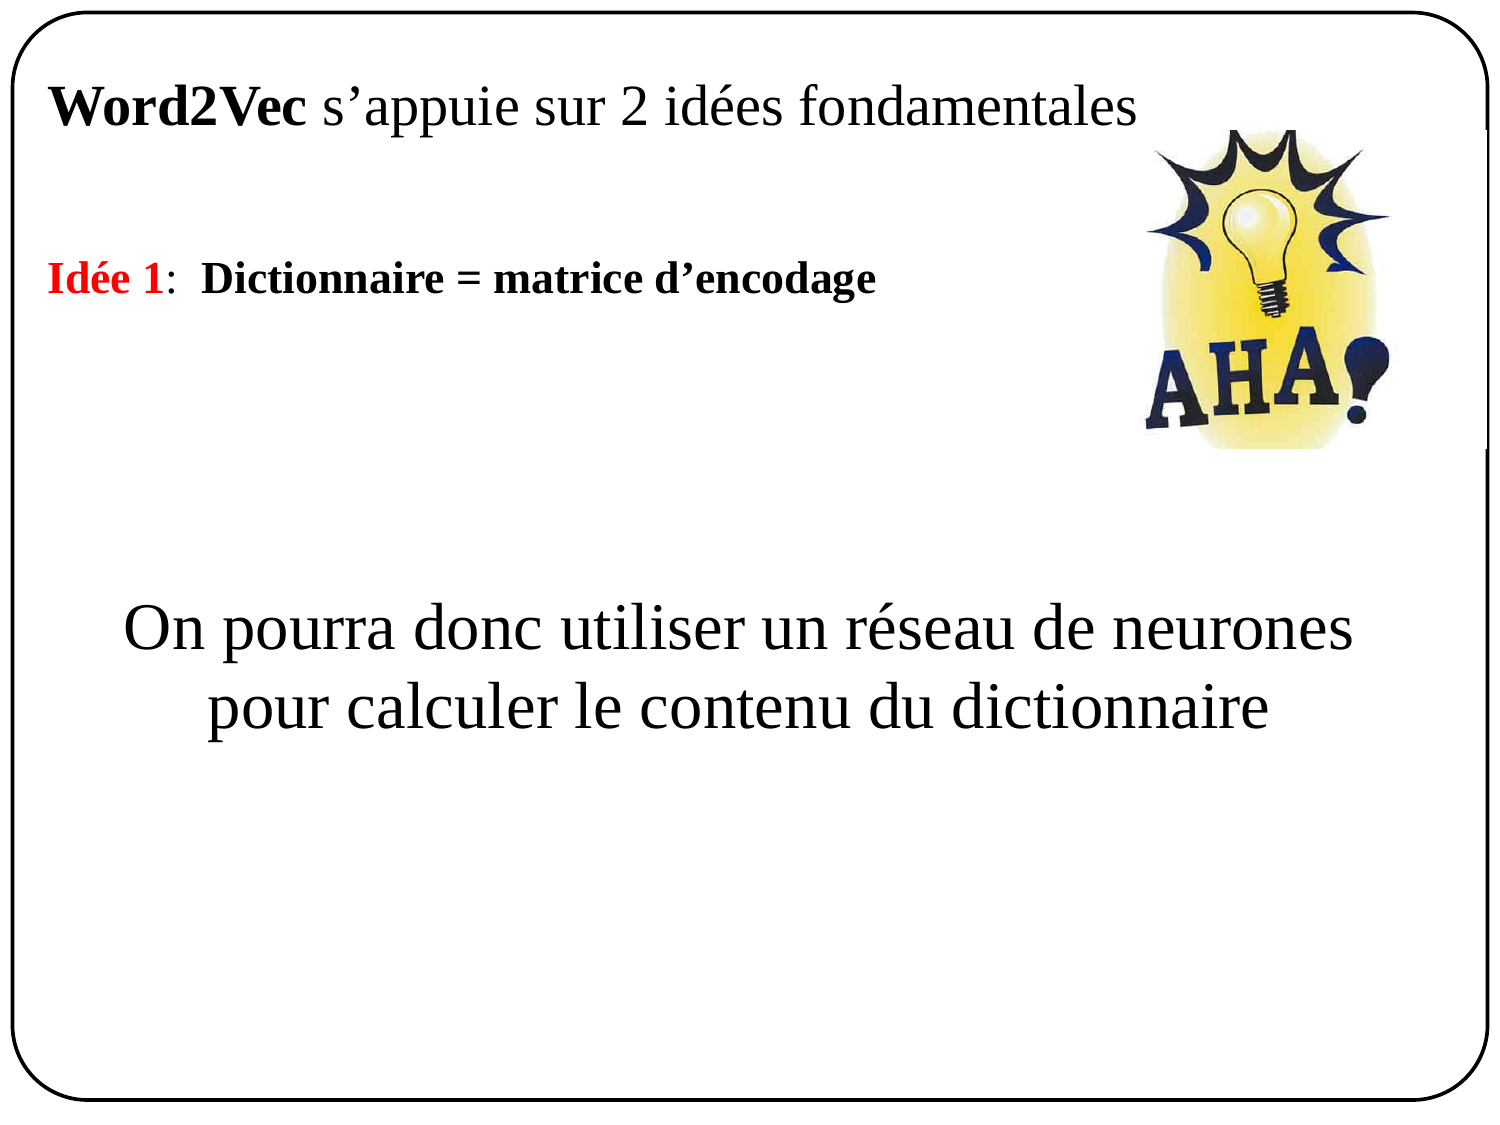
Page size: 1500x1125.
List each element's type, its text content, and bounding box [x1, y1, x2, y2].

picture [1048, 310, 1487, 449]
text_box Word2Vec s’appuie sur 2 idées fondamentales Idée 1: Dictionnaire = matrice d’encodage [32, 59, 1487, 310]
text_box On pourra donc utiliser un réseau de neurones pour calculer le contenu du dictionnaire [109, 575, 1372, 750]
